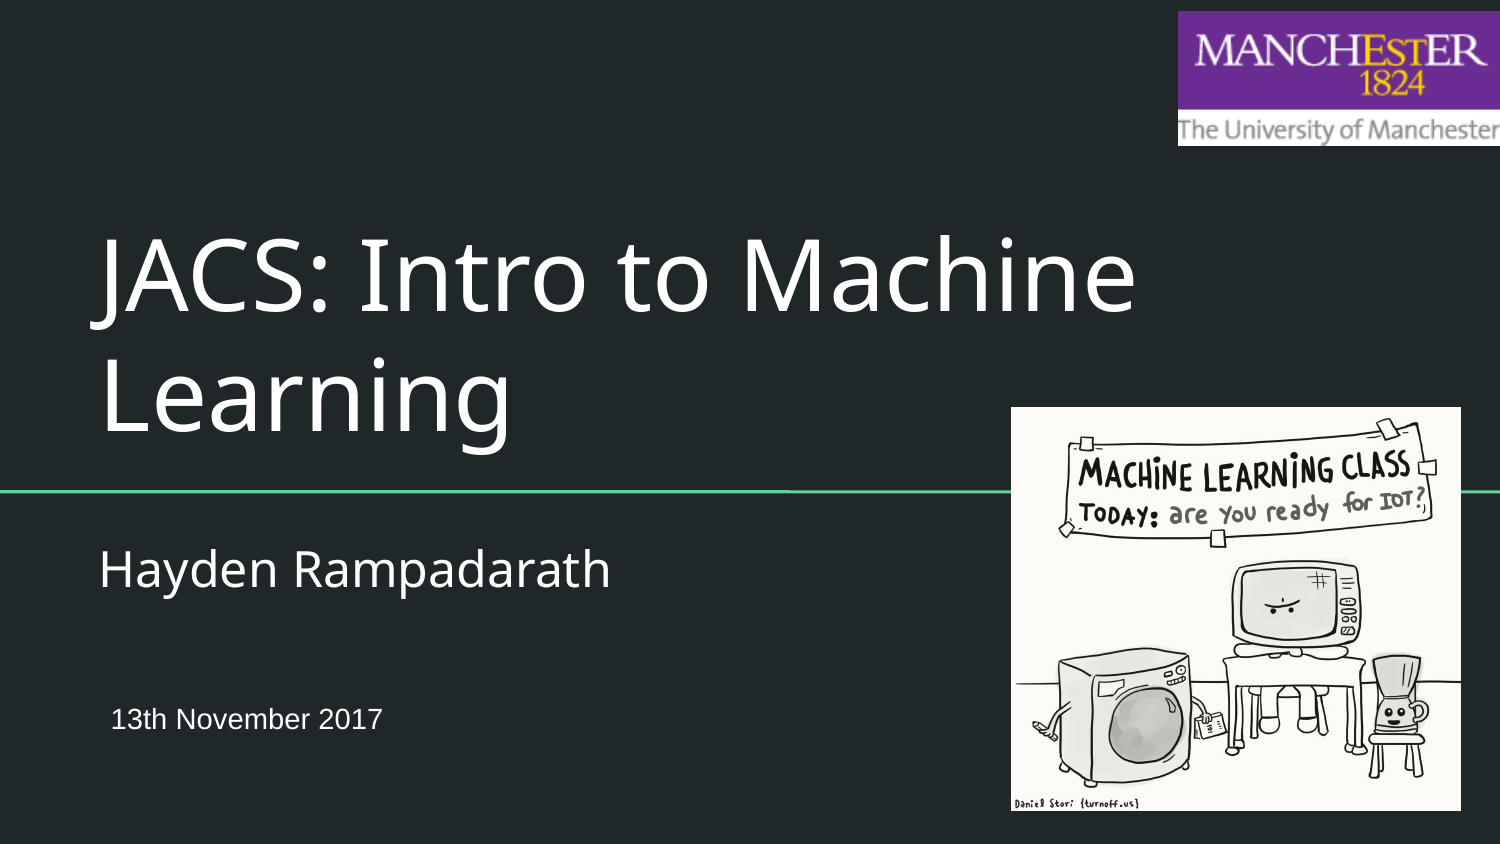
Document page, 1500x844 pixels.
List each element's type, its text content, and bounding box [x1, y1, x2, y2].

subtitle Hayden Rampadarath [83, 522, 1011, 626]
title JACS: Intro to Machine Learning [83, 206, 1417, 467]
picture [1011, 407, 1461, 812]
text_box 13th November 2017 [95, 685, 706, 820]
picture [1178, 11, 1500, 146]
